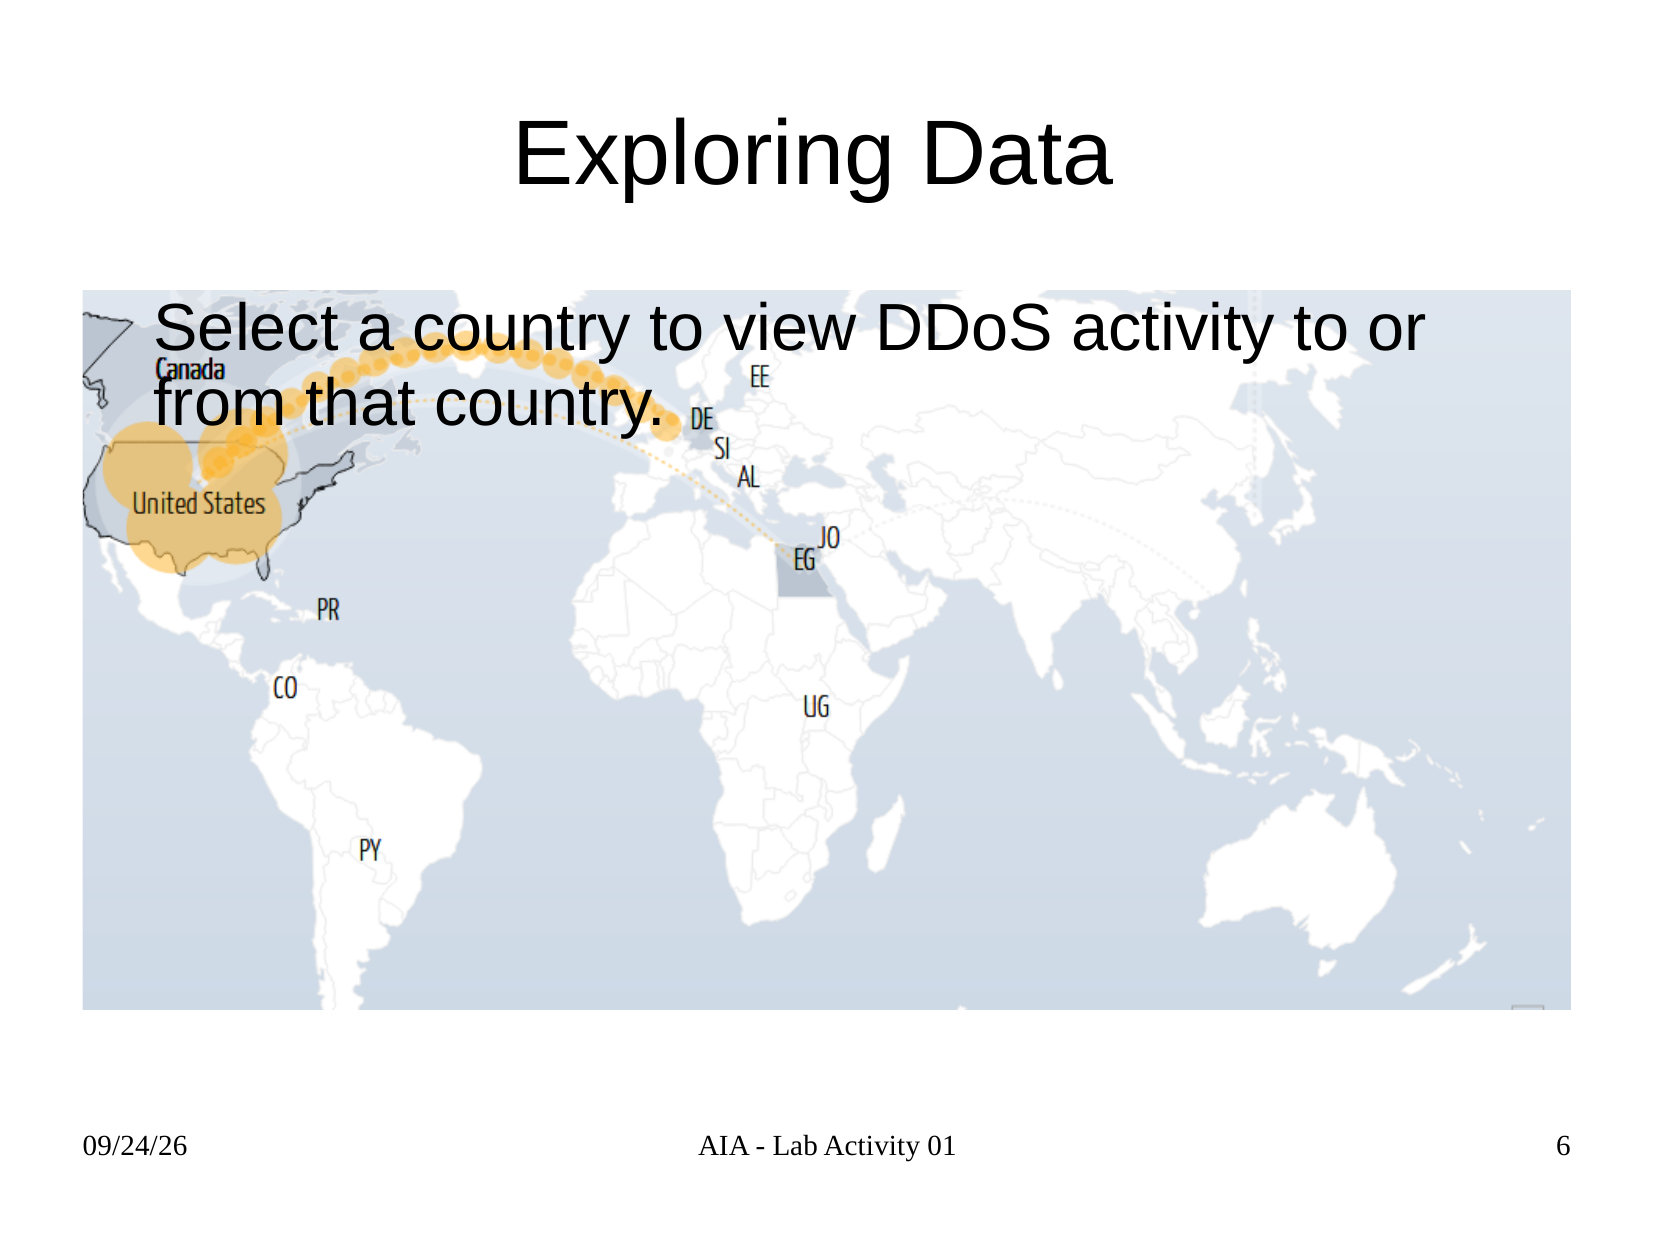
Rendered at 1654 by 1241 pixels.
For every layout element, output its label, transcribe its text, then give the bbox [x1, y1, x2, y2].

title Exploring Data [82, 49, 1571, 257]
list Select a country to view DDoS activity to or from that country. [82, 290, 1571, 1010]
